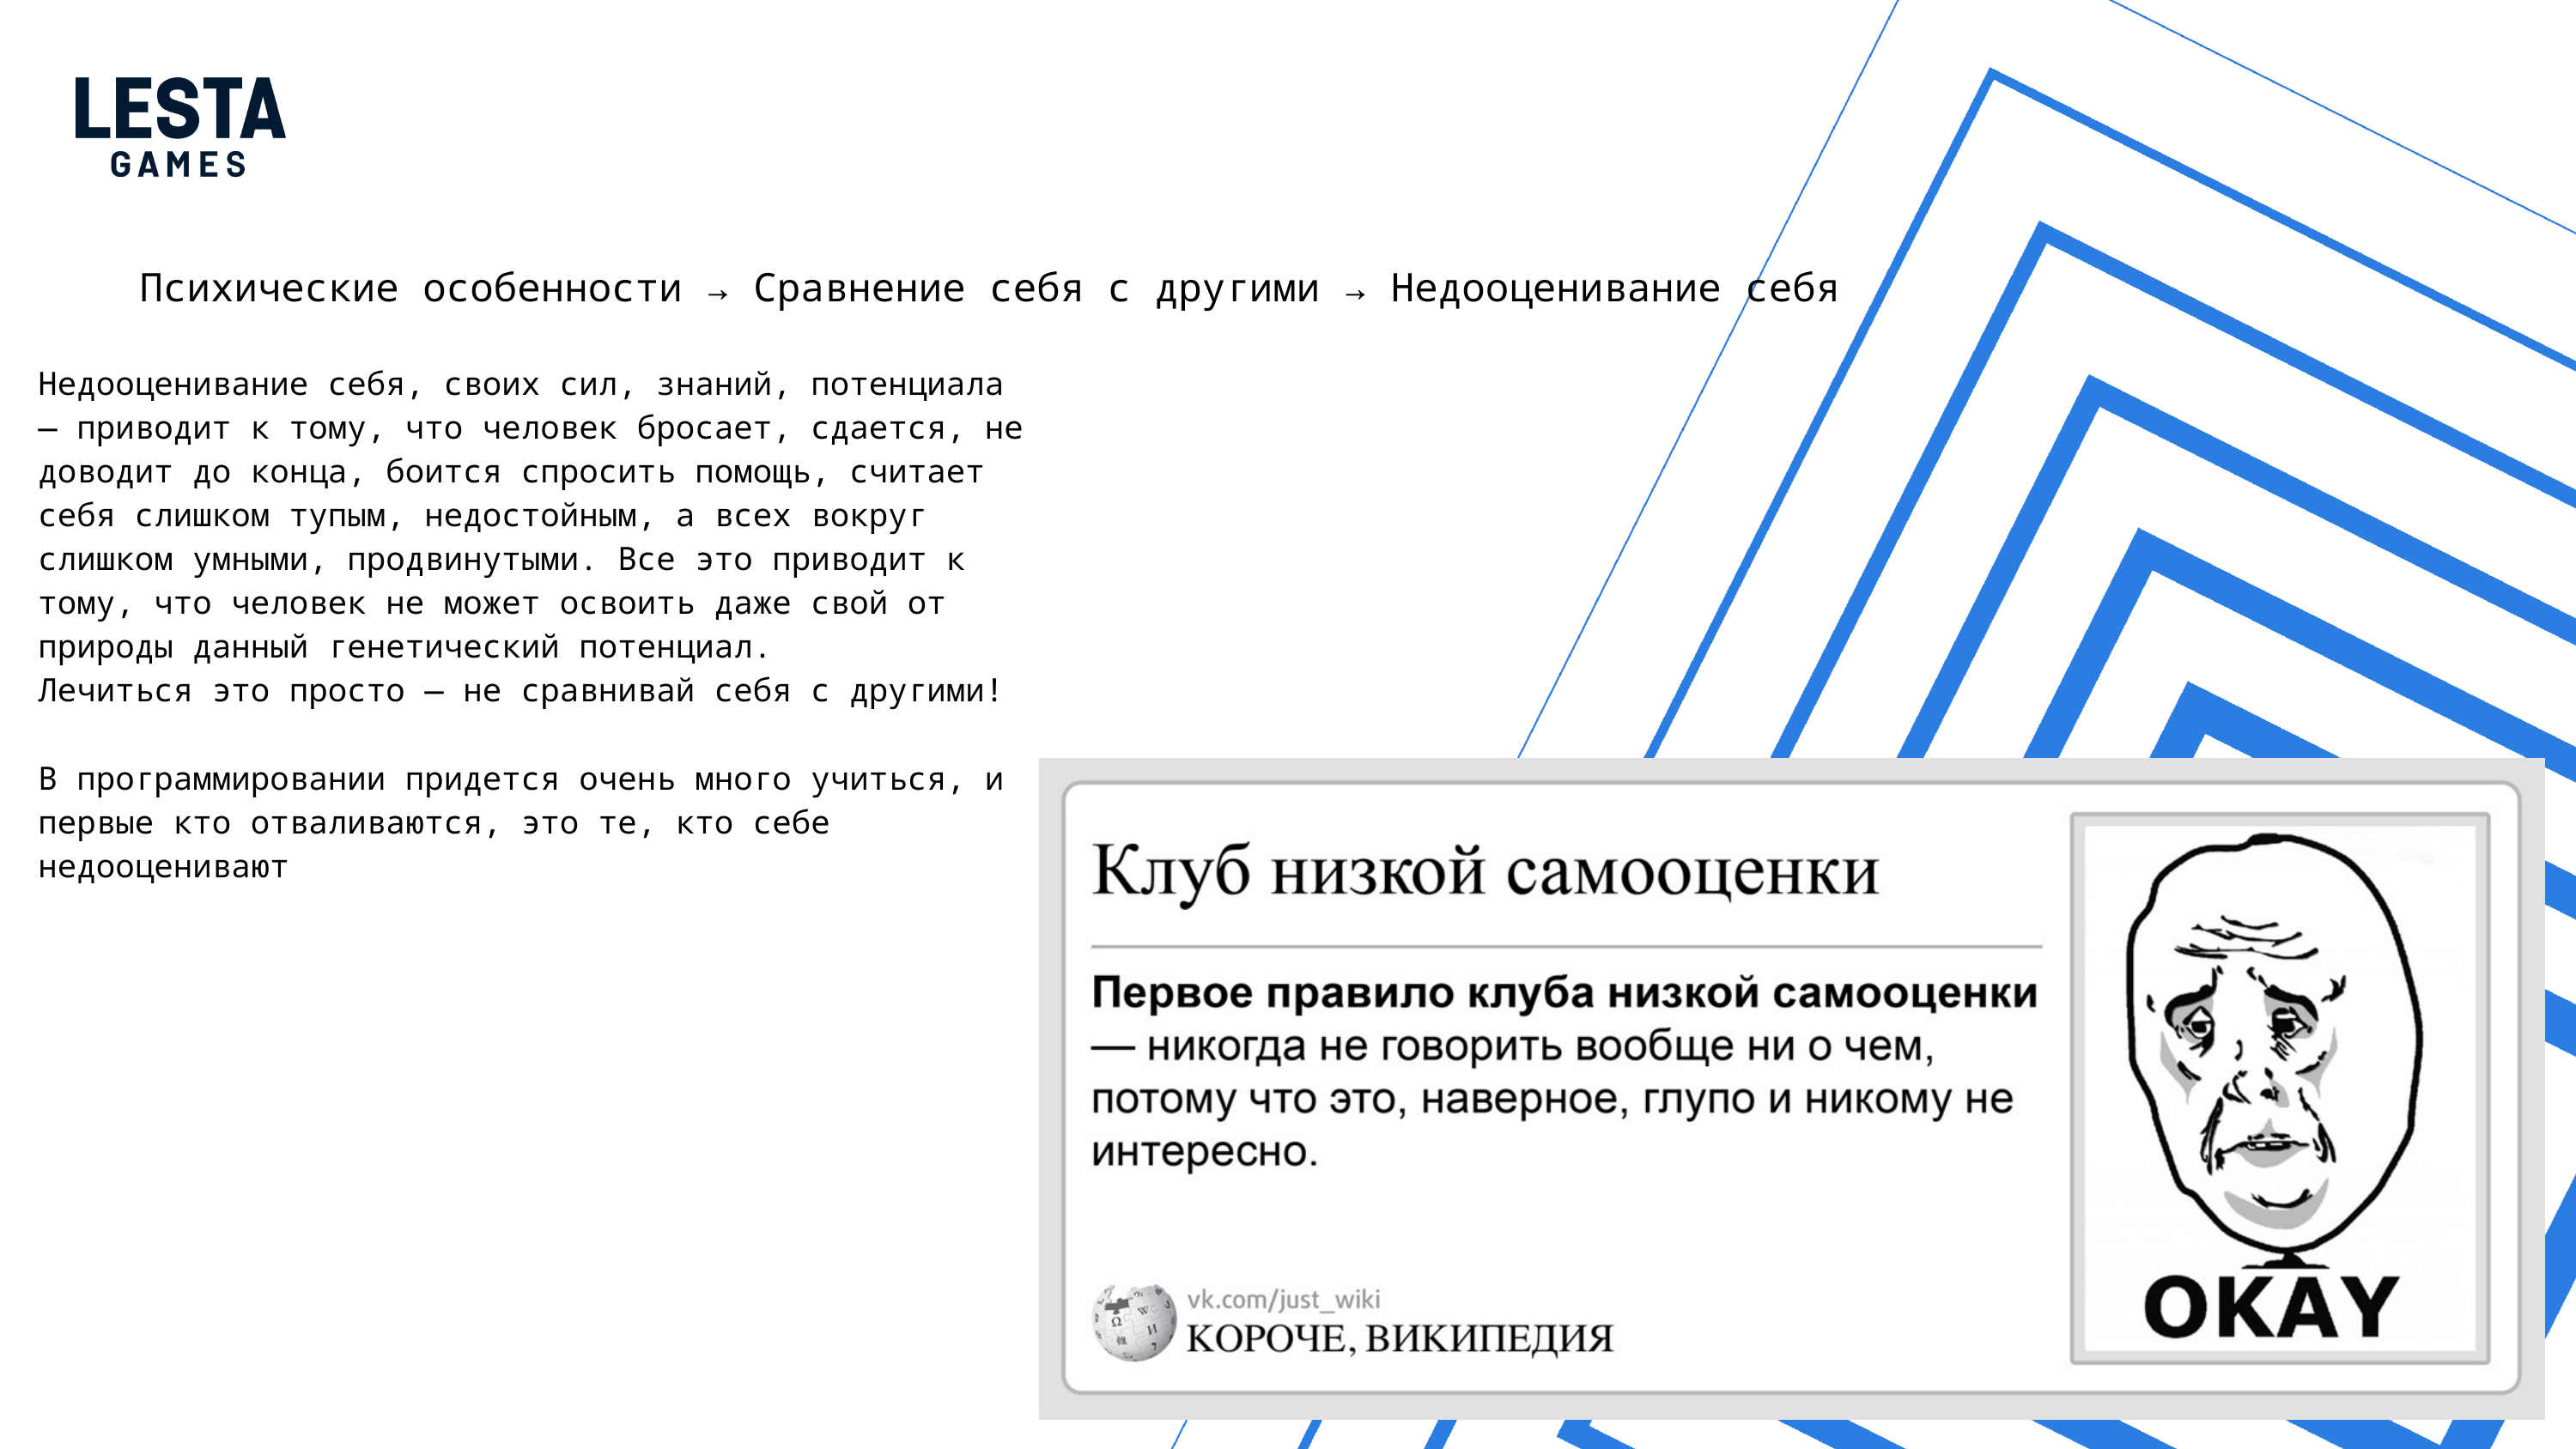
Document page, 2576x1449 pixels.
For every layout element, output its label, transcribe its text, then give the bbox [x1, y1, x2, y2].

text_box Недооценивание себя, своих сил, знаний, потенциала — приводит к тому, что человек бросает, сдается, не доводит до конца, боится спросить помощь, считает себя слишком тупым, недостойным, а всех вокруг слишком умными, продвинутыми. Все это приводит к тому, что человек не может освоить даже свой от природы данный генетический потенциал. Лечиться это просто — не сравнивай себя с другими! В программировании придется очень много учиться, и первые кто отваливаются, это те, кто себе недооценивают [25, 355, 1040, 1420]
picture [76, 77, 286, 178]
picture [1039, 0, 2576, 1449]
text_box Психические особенности → Сравнение себя с другими → Недооценивание себя [126, 253, 1876, 318]
